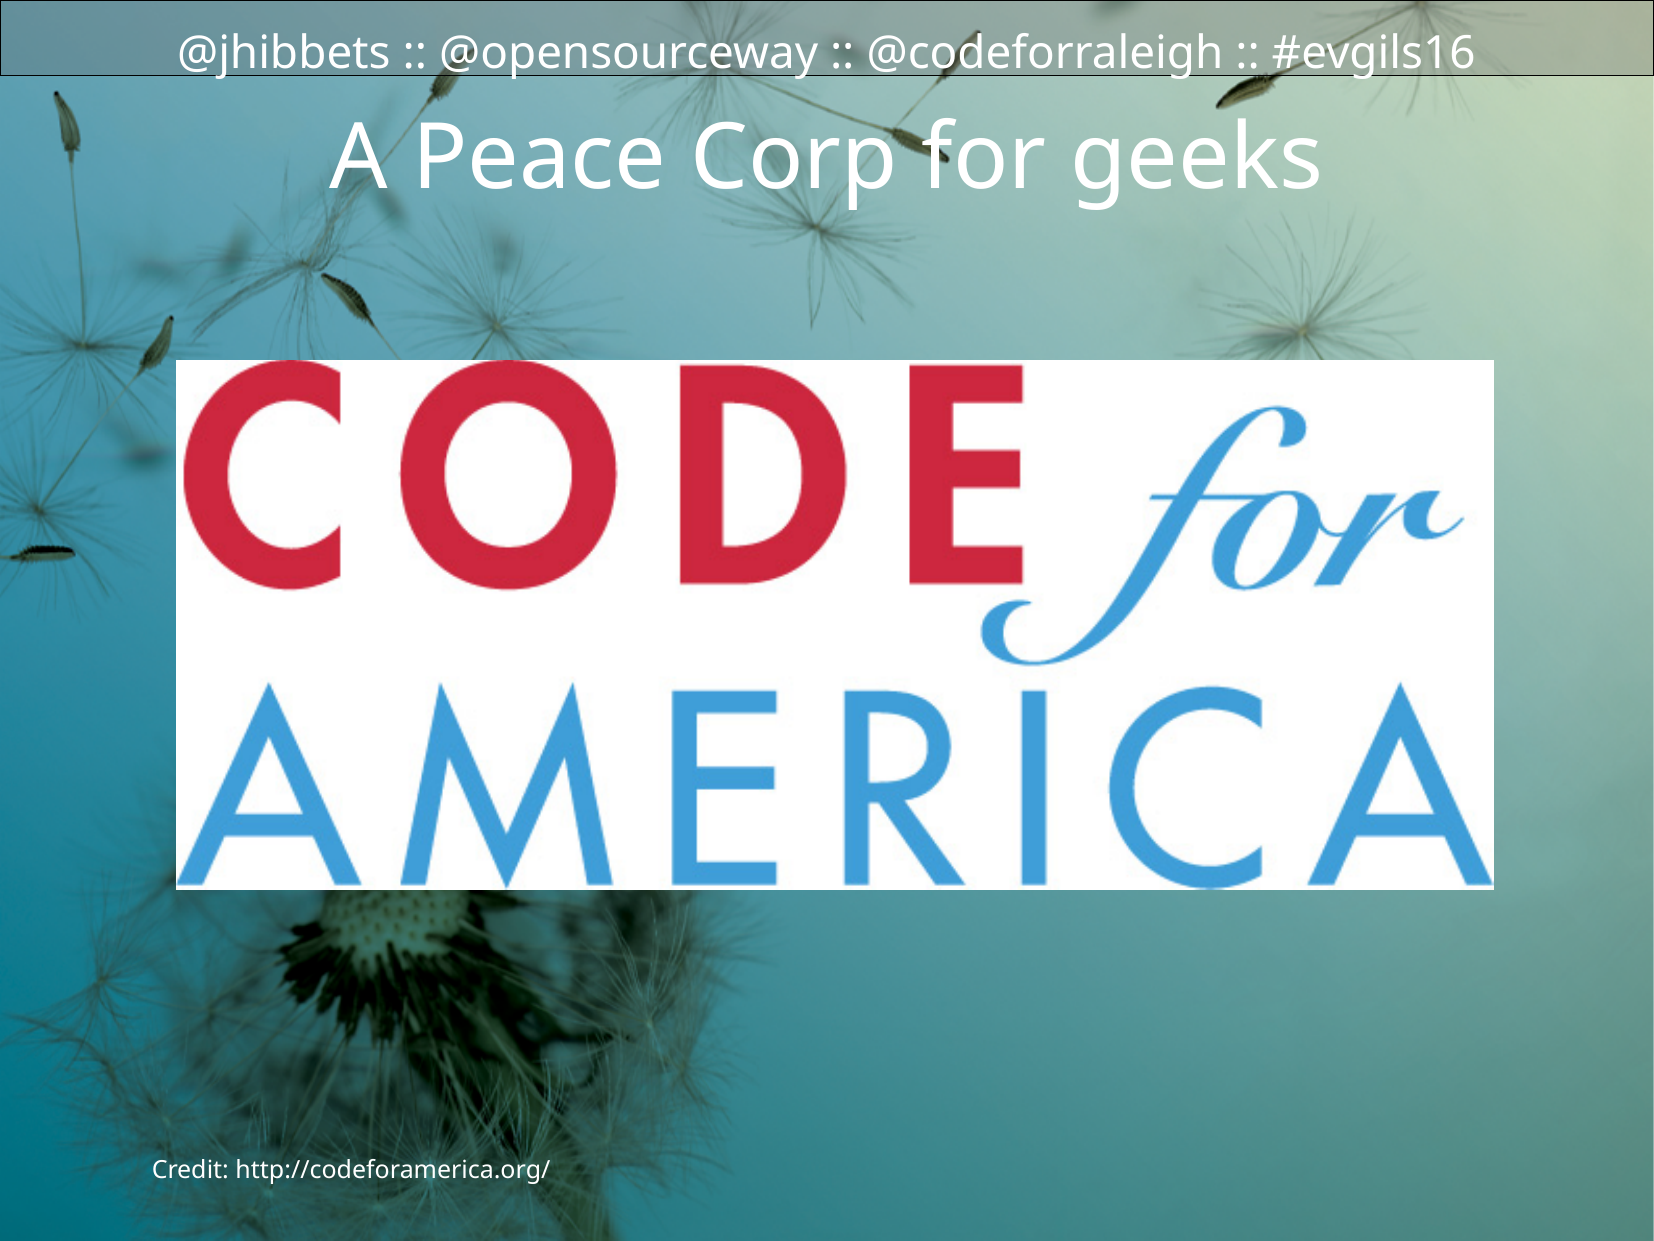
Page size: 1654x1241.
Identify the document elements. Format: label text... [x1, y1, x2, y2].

picture [0, 76, 1654, 1241]
text_box Credit: http://codeforamerica.org/ [137, 1144, 573, 1188]
title A Peace Corp for geeks [82, 49, 1571, 257]
